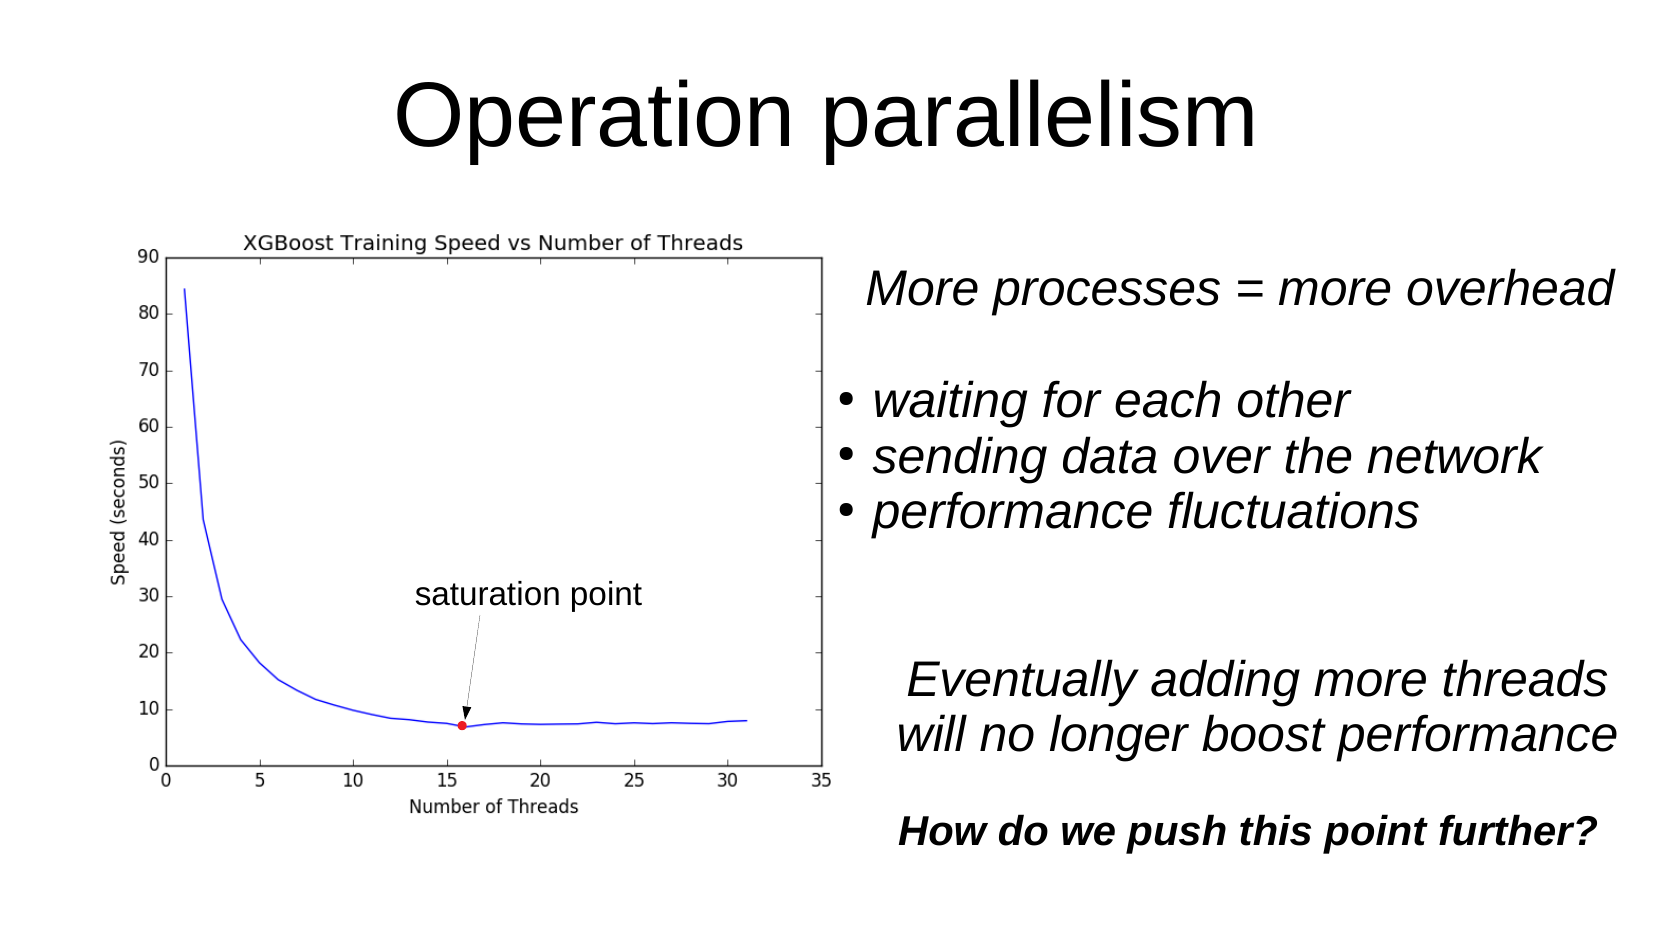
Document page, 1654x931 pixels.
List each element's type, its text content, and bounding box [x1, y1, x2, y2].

text_box More processes = more overhead waiting for each other sending data over the network performance fluctuations Eventually adding more threads will no longer boost performance [822, 253, 1654, 800]
picture [60, 194, 906, 829]
text_box [459, 722, 466, 729]
title Operation parallelism [82, 37, 1571, 193]
text_box How do we push this point further? [802, 800, 1654, 871]
subtitle saturation point [303, 538, 755, 650]
